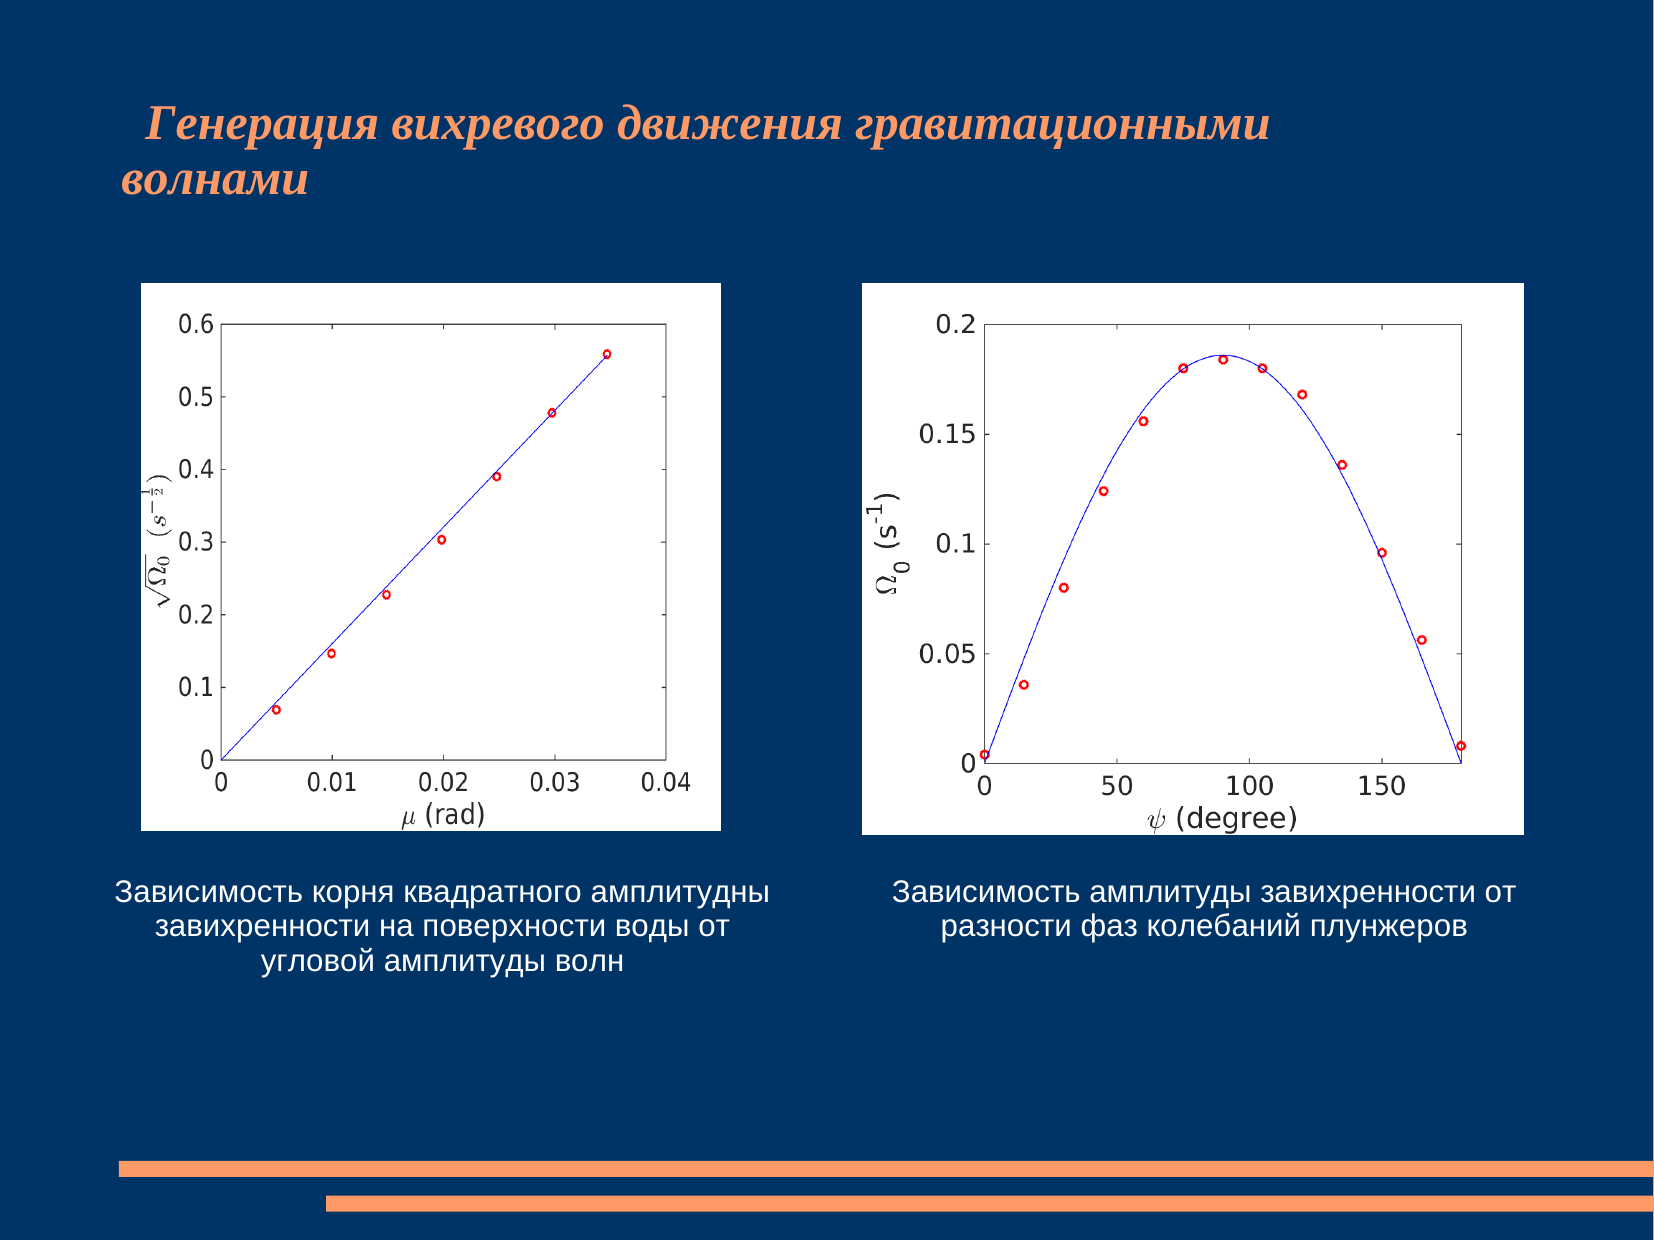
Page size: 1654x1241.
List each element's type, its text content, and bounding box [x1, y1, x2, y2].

text_box Зависимость амплитуды завихренности от разности фаз колебаний плунжеров [862, 874, 1548, 1087]
picture [862, 283, 1524, 835]
text_box Зависимость корня квадратного амплитудны завихренности на поверхности воды от угловой амплитуды волн [94, 874, 792, 1080]
picture [141, 283, 721, 831]
title Генерация вихревого движения гравитационными волнами [121, 46, 1534, 254]
